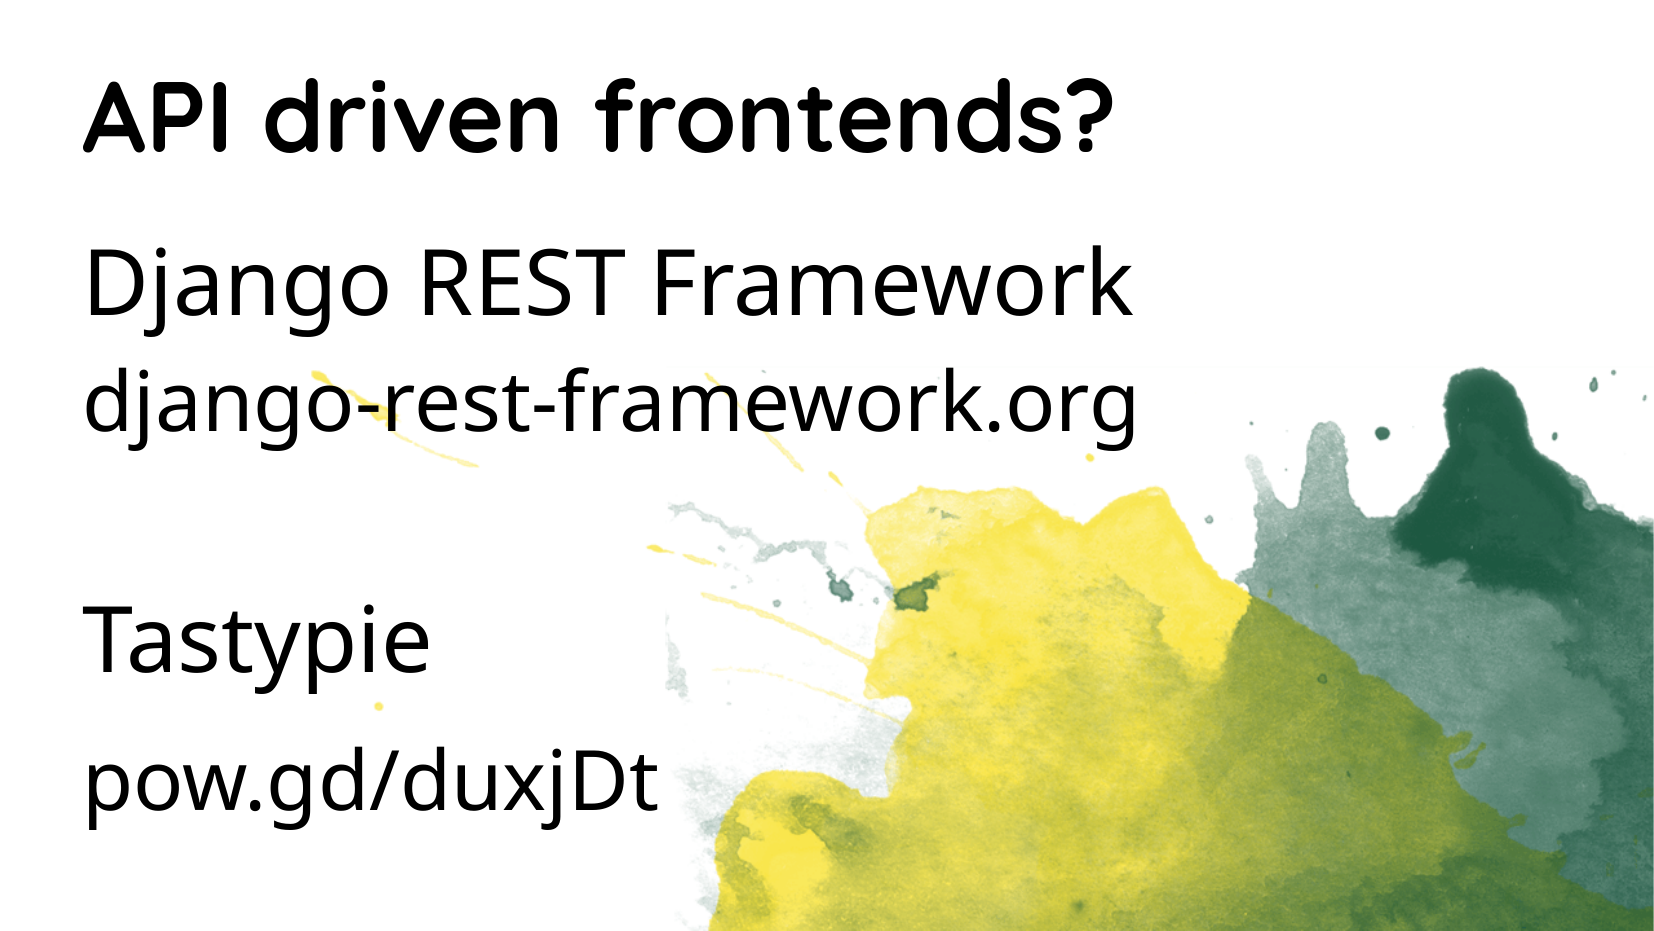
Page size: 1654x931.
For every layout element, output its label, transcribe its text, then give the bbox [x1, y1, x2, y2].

list Django REST Framework django-rest-framework.org Tastypie pow.gd/duxjDt [82, 217, 1571, 875]
title API driven frontends? [82, 37, 1571, 193]
picture [0, 0, 1654, 931]
